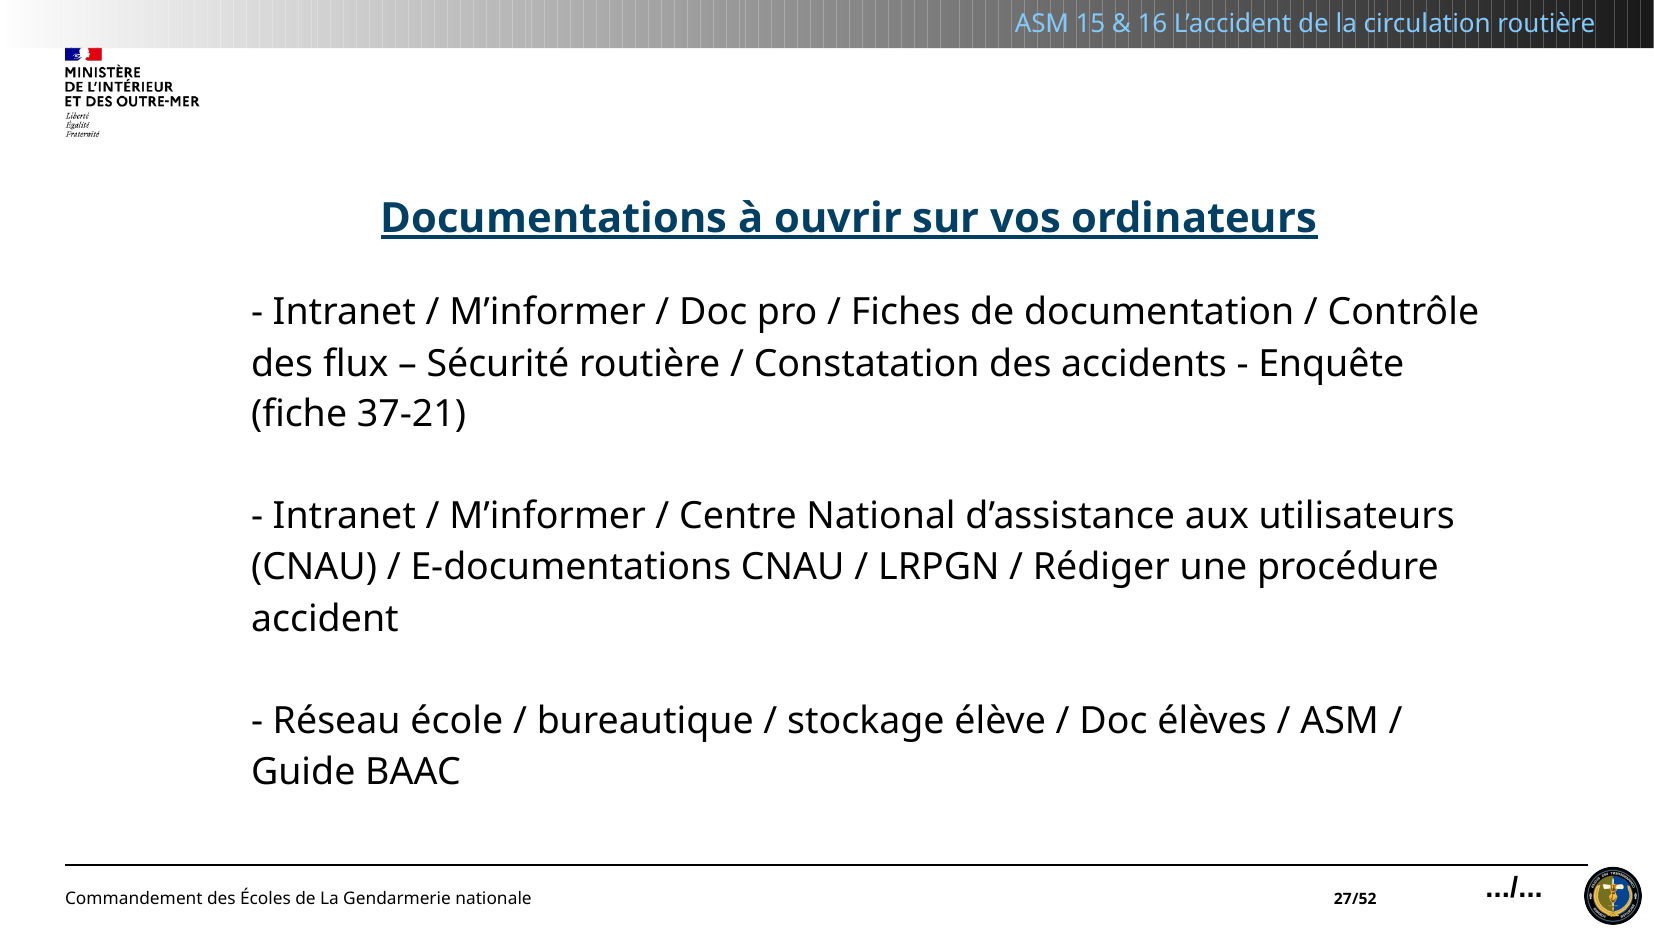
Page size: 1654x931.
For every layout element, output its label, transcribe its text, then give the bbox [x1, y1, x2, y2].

text_box .../... [1470, 863, 1569, 912]
text_box Documentations à ouvrir sur vos ordinateurs [366, 180, 1297, 270]
picture [1584, 862, 1642, 925]
picture [65, 49, 213, 138]
text_box - Intranet / M’informer / Doc pro / Fiches de documentation / Contrôle des flux – Sécurité routière / Constatation des accidents - Enquête (fiche 37-21) - Intranet / M’informer / Centre National d’assistance aux utilisateurs (CNAU) / E-documentations CNAU / LRPGN / Rédiger une procédure accident - Réseau école / bureautique / stockage élève / Doc élèves / ASM / Guide BAAC [236, 277, 1506, 796]
